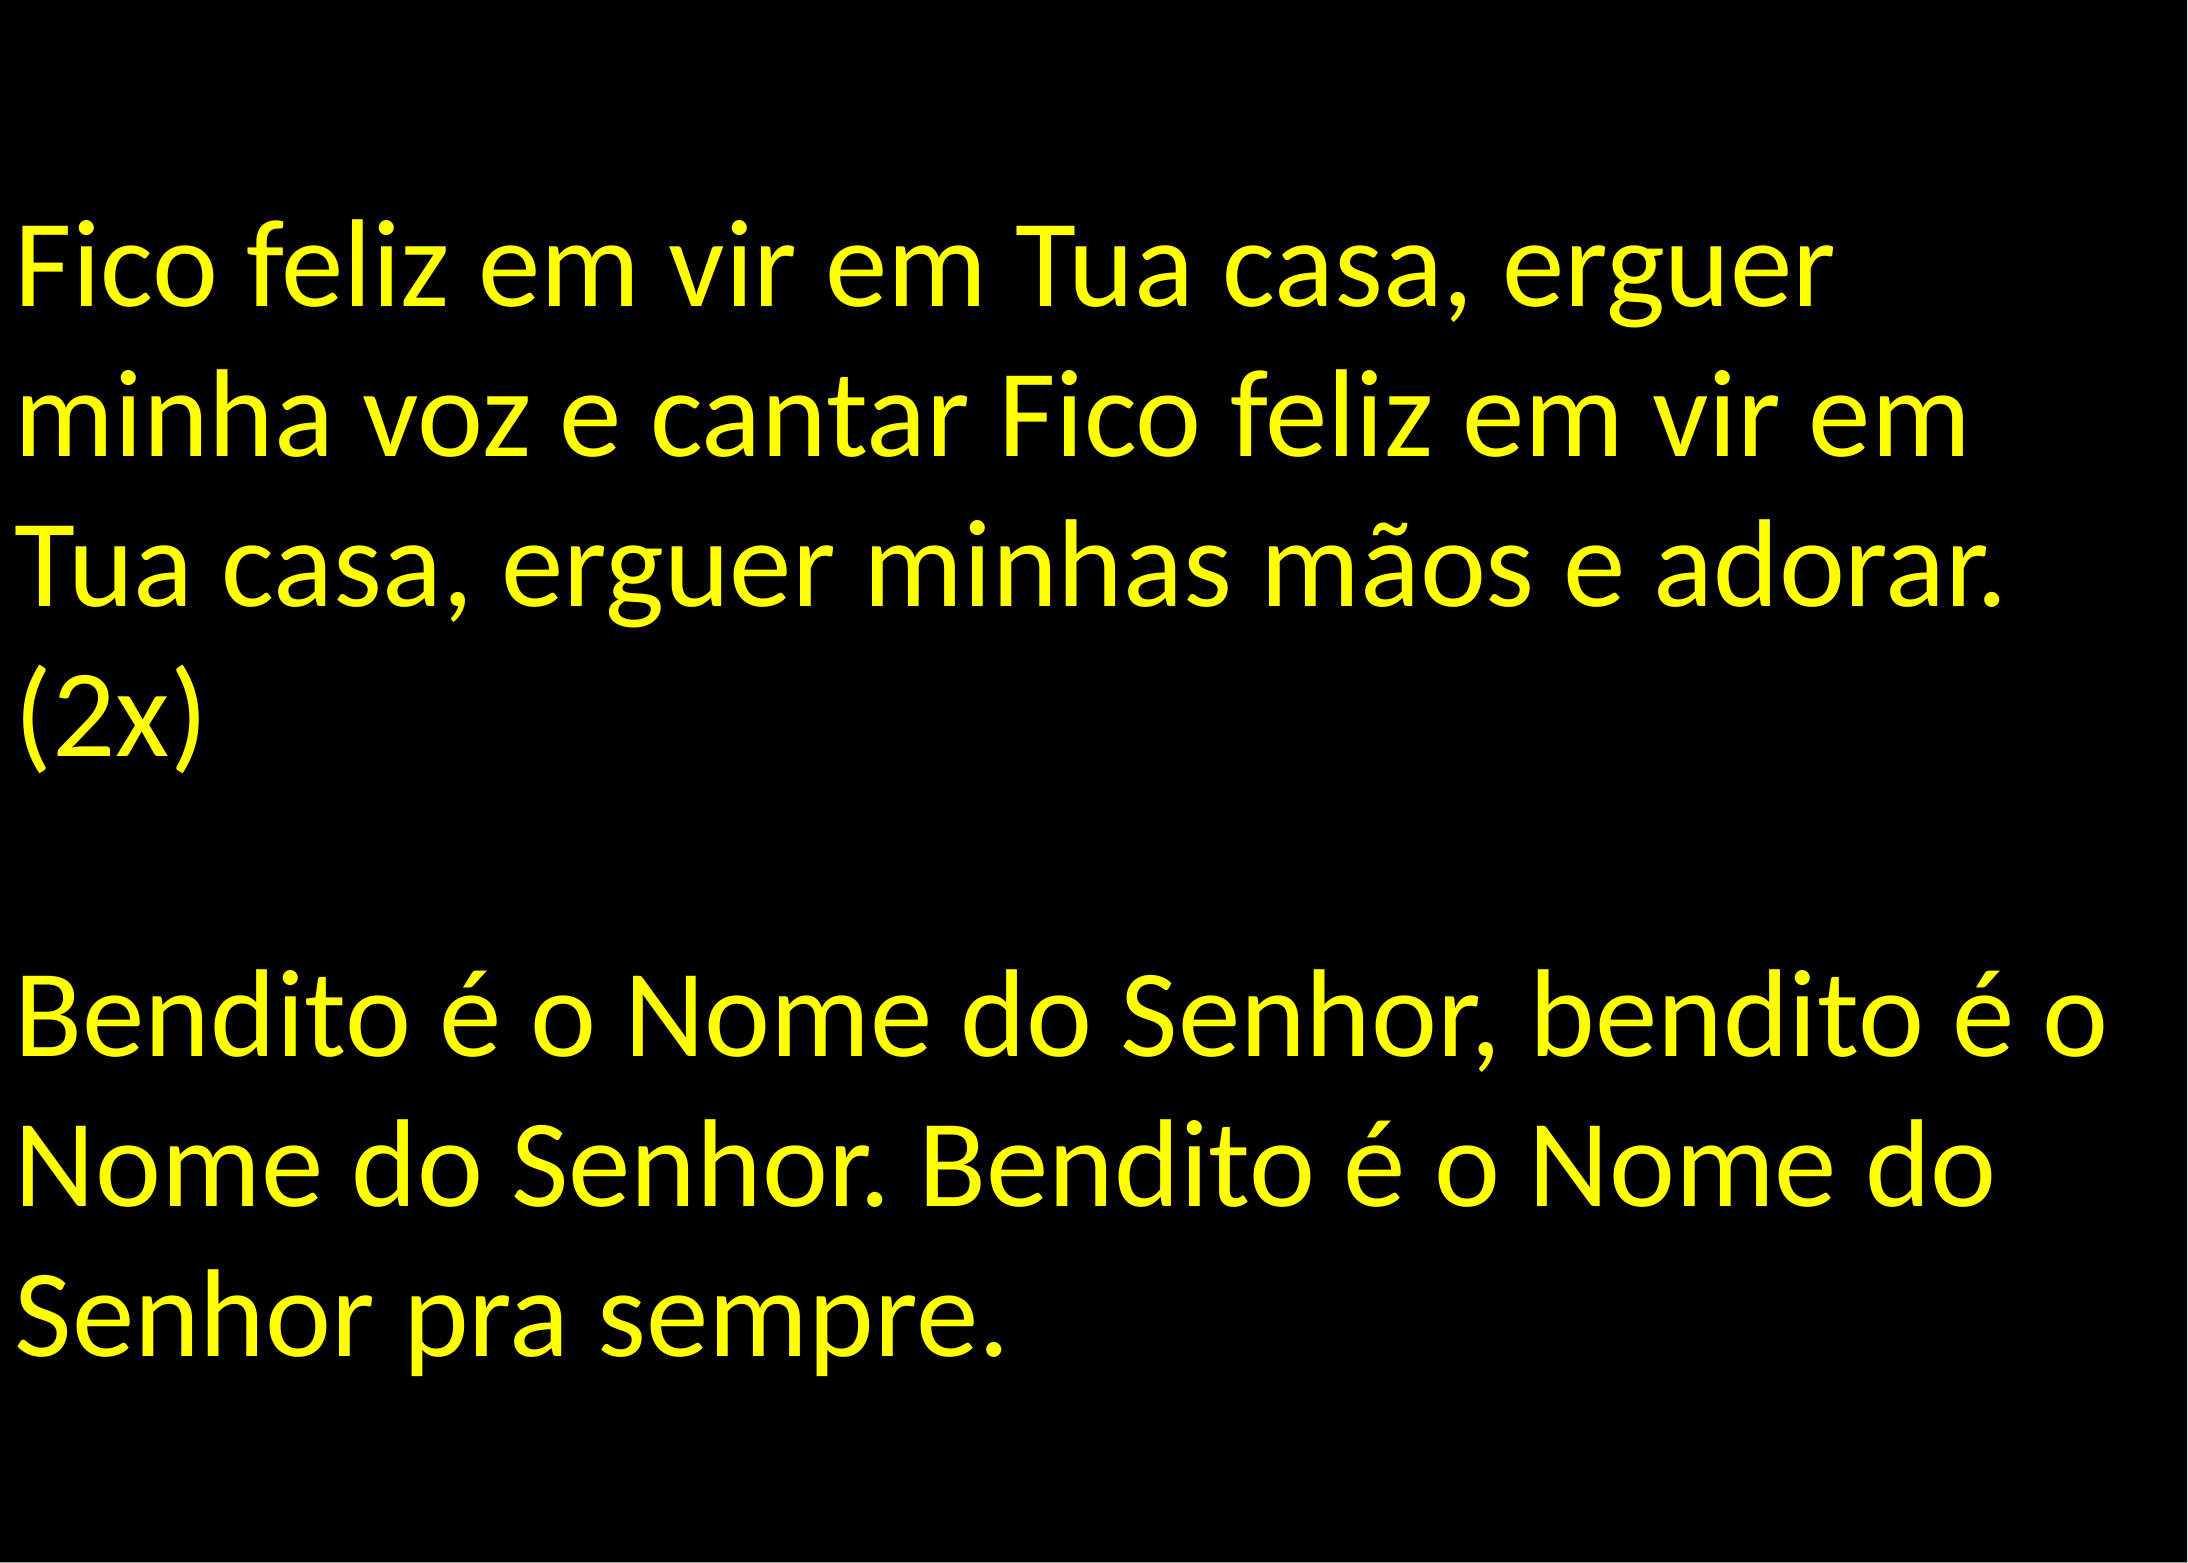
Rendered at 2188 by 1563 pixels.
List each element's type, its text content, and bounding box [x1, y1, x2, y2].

text_box Fico feliz em vir em Tua casa, erguer minha voz e cantar Fico feliz em vir em Tua casa, erguer minhas mãos e adorar. (2x) Bendito é o Nome do Senhor, bendito é o Nome do Senhor. Bendito é o Nome do Senhor pra sempre. [0, 0, 2188, 1563]
